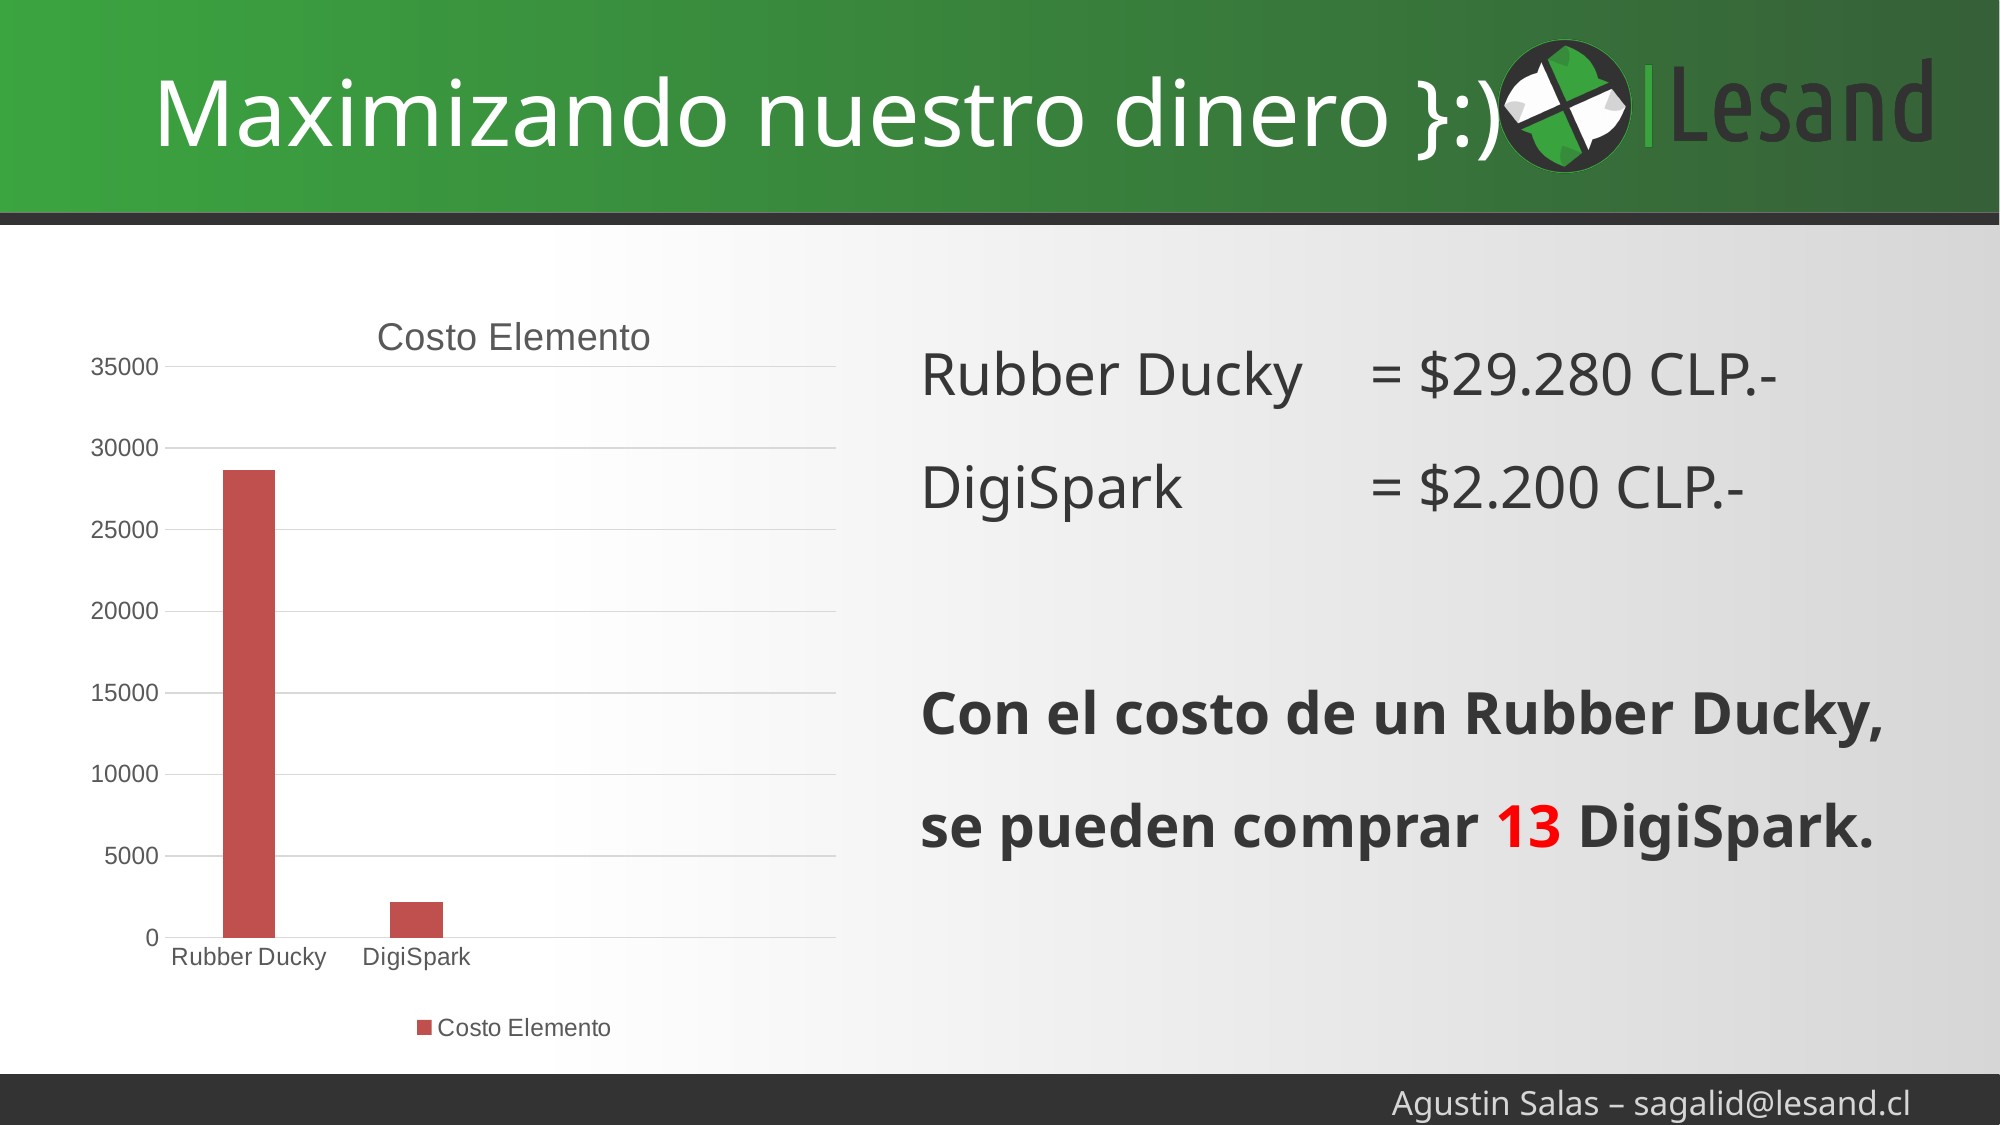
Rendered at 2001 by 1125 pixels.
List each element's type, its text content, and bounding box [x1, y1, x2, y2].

text_box Rubber Ducky = $29.280 CLP.- DigiSpark = $2.200 CLP.- Con el costo de un Rubber Ducky, se pueden comprar 13 DigiSpark. [920, 345, 1936, 1006]
picture [1479, 26, 1996, 186]
chart [90, 278, 921, 1047]
text_box Maximizando nuestro dinero }:) [137, 59, 1863, 174]
